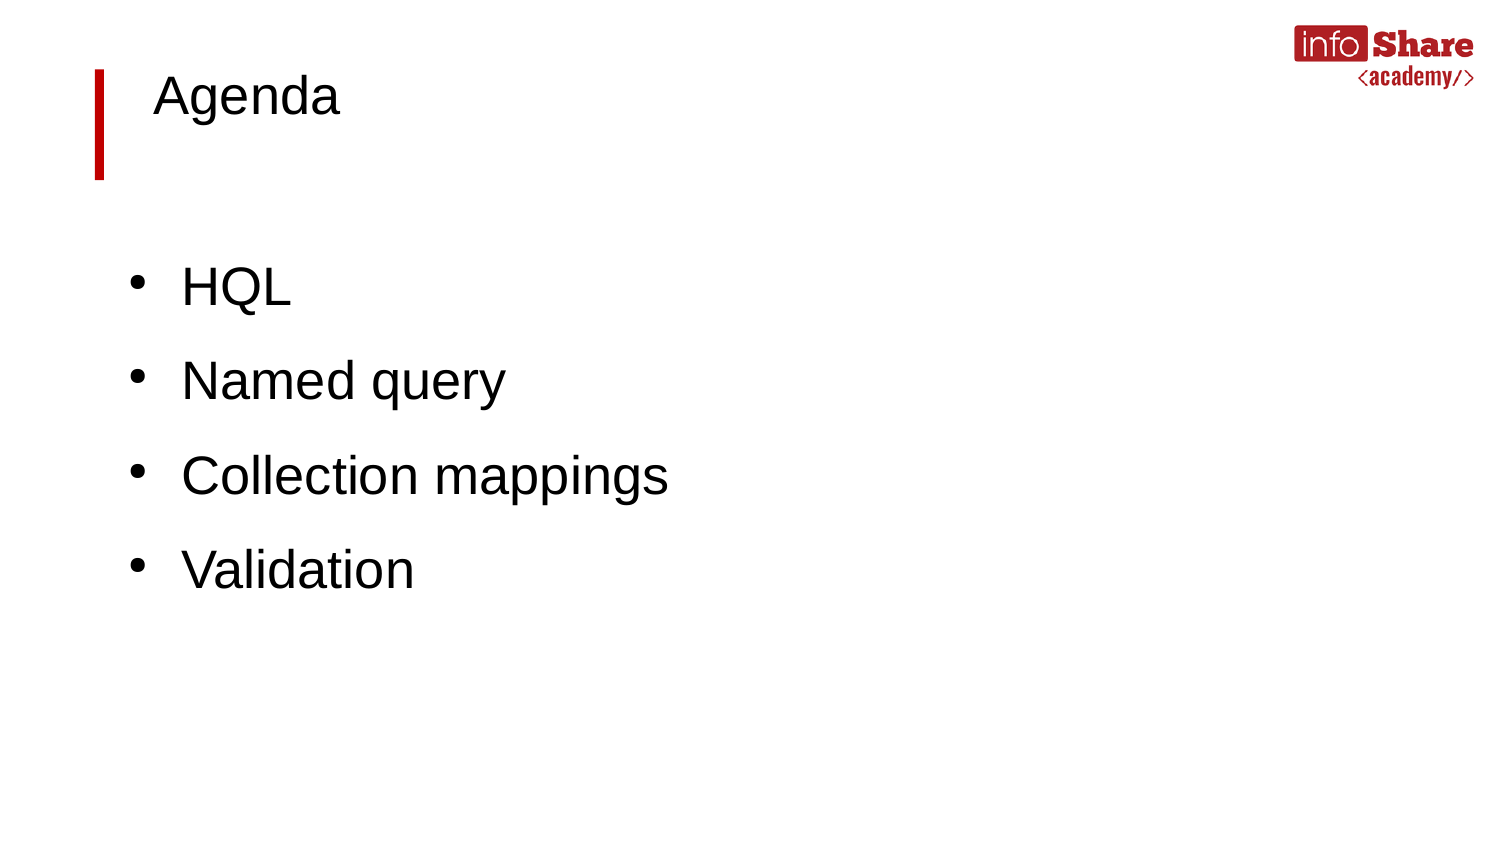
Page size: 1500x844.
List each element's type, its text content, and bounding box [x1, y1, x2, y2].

title Agenda [138, 45, 668, 187]
list HQL Named query Collection mappings Validation [95, 236, 1075, 753]
picture [1267, 0, 1500, 117]
